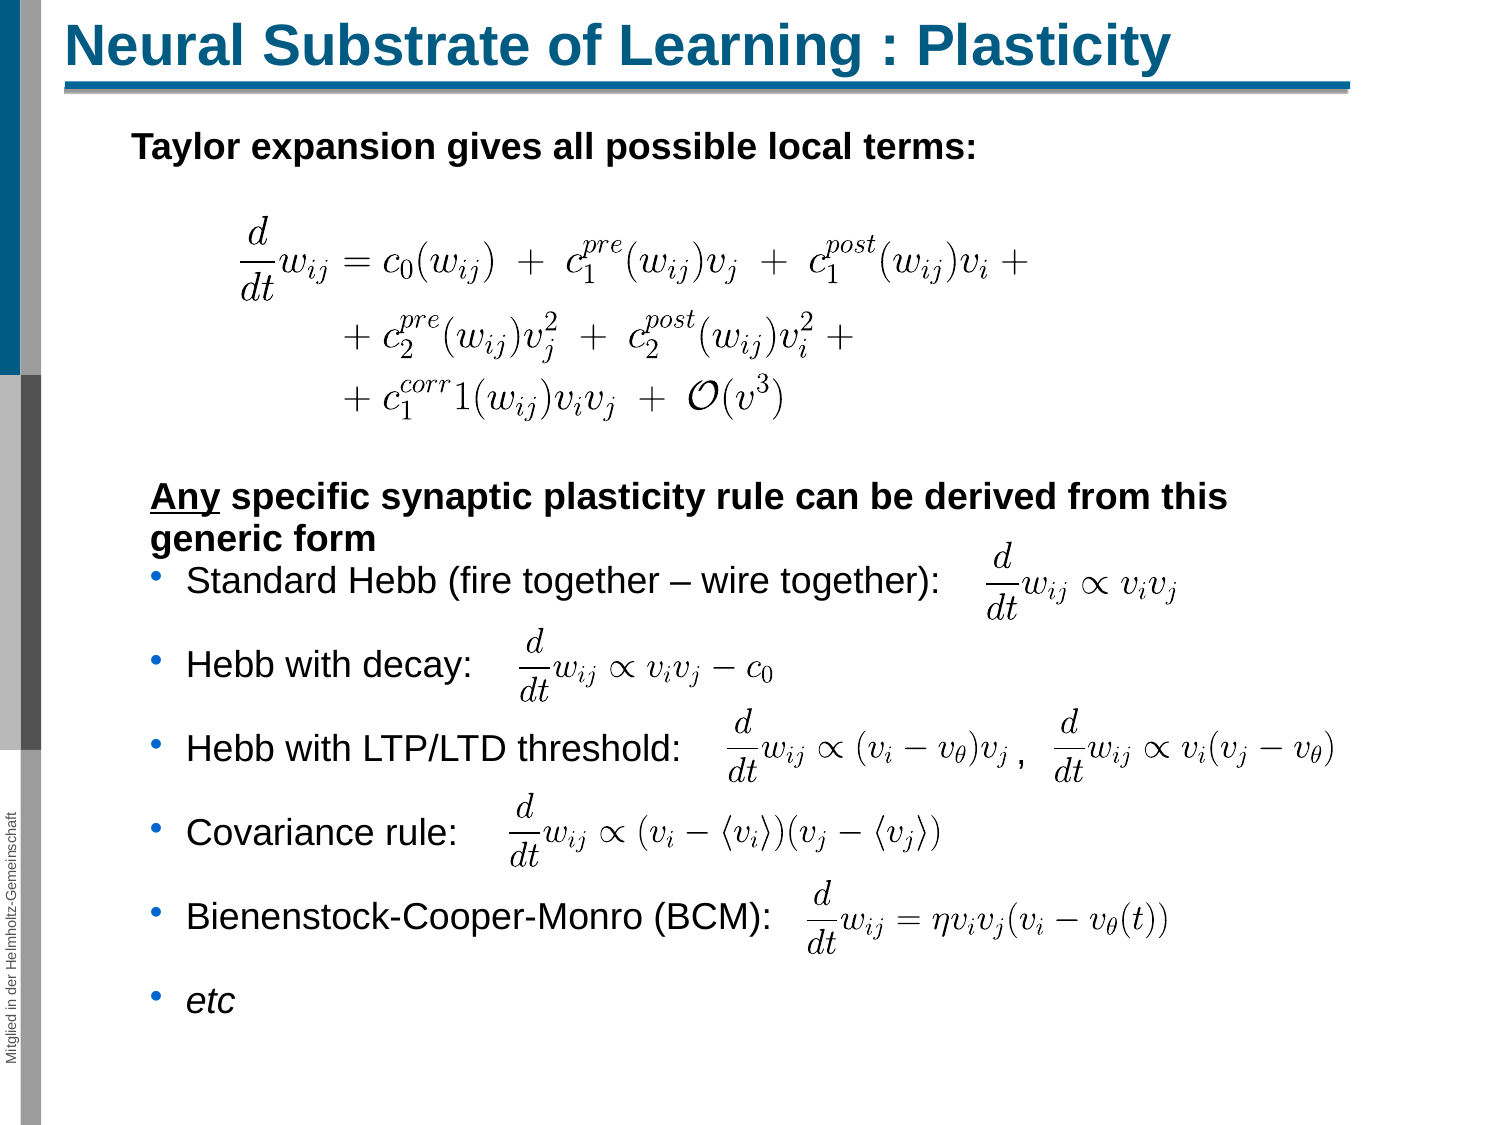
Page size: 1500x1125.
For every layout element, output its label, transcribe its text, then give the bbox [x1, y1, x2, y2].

picture [496, 615, 1180, 967]
text_box Any specific synaptic plasticity rule can be derived from this generic form Standard Hebb (fire together – wire together): Hebb with decay: Hebb with LTP/LTD threshold: Covariance rule: Bienenstock-Cooper-Monro (BCM): etc [135, 468, 1381, 1029]
picture [972, 528, 1190, 634]
text_box Taylor expansion gives all possible local terms: [116, 117, 1306, 175]
picture [1040, 695, 1345, 796]
picture [225, 201, 1042, 436]
text_box , [1001, 723, 1042, 781]
text_box Neural Substrate of Learning : Plasticity [64, 7, 1440, 102]
